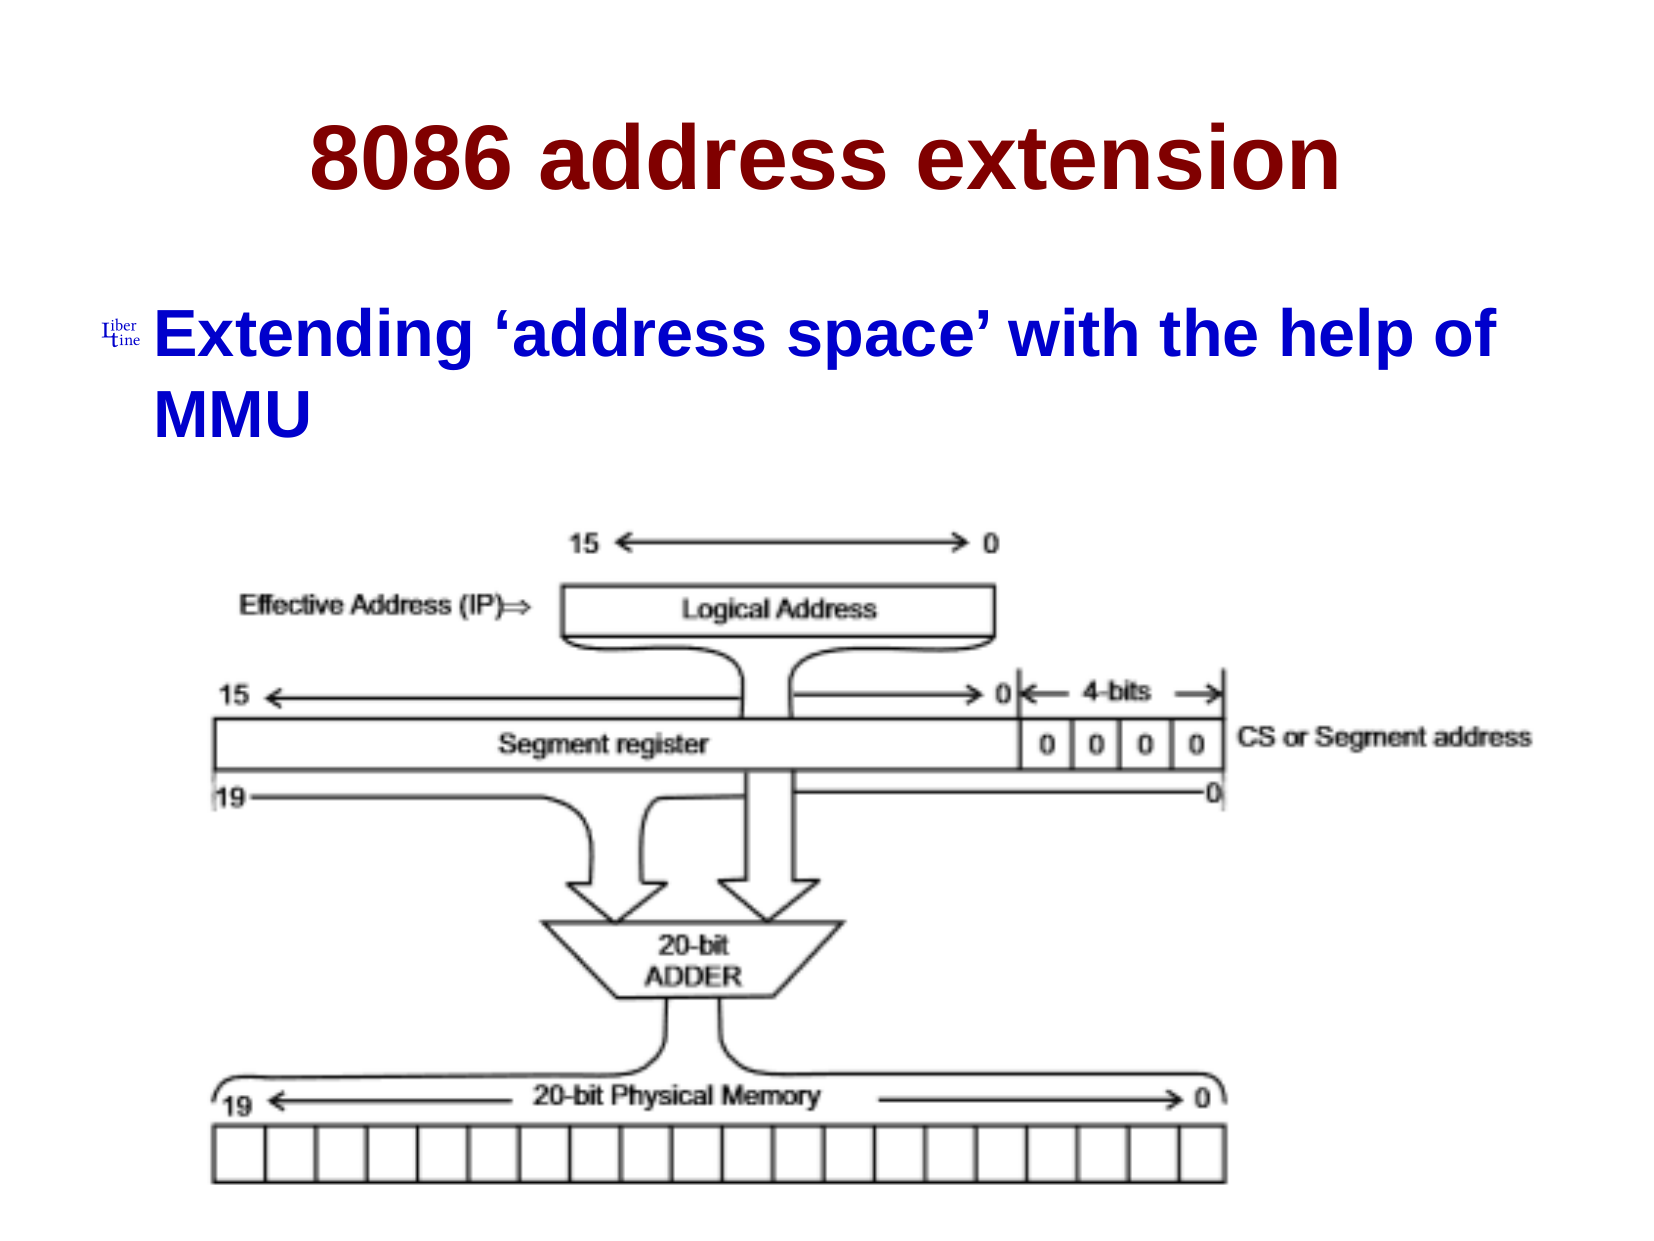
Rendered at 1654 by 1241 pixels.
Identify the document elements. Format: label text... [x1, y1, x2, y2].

list Extending ‘address space’ with the help of MMU [82, 290, 1571, 1010]
picture [165, 466, 1583, 1229]
title 8086 address extension [82, 49, 1571, 257]
